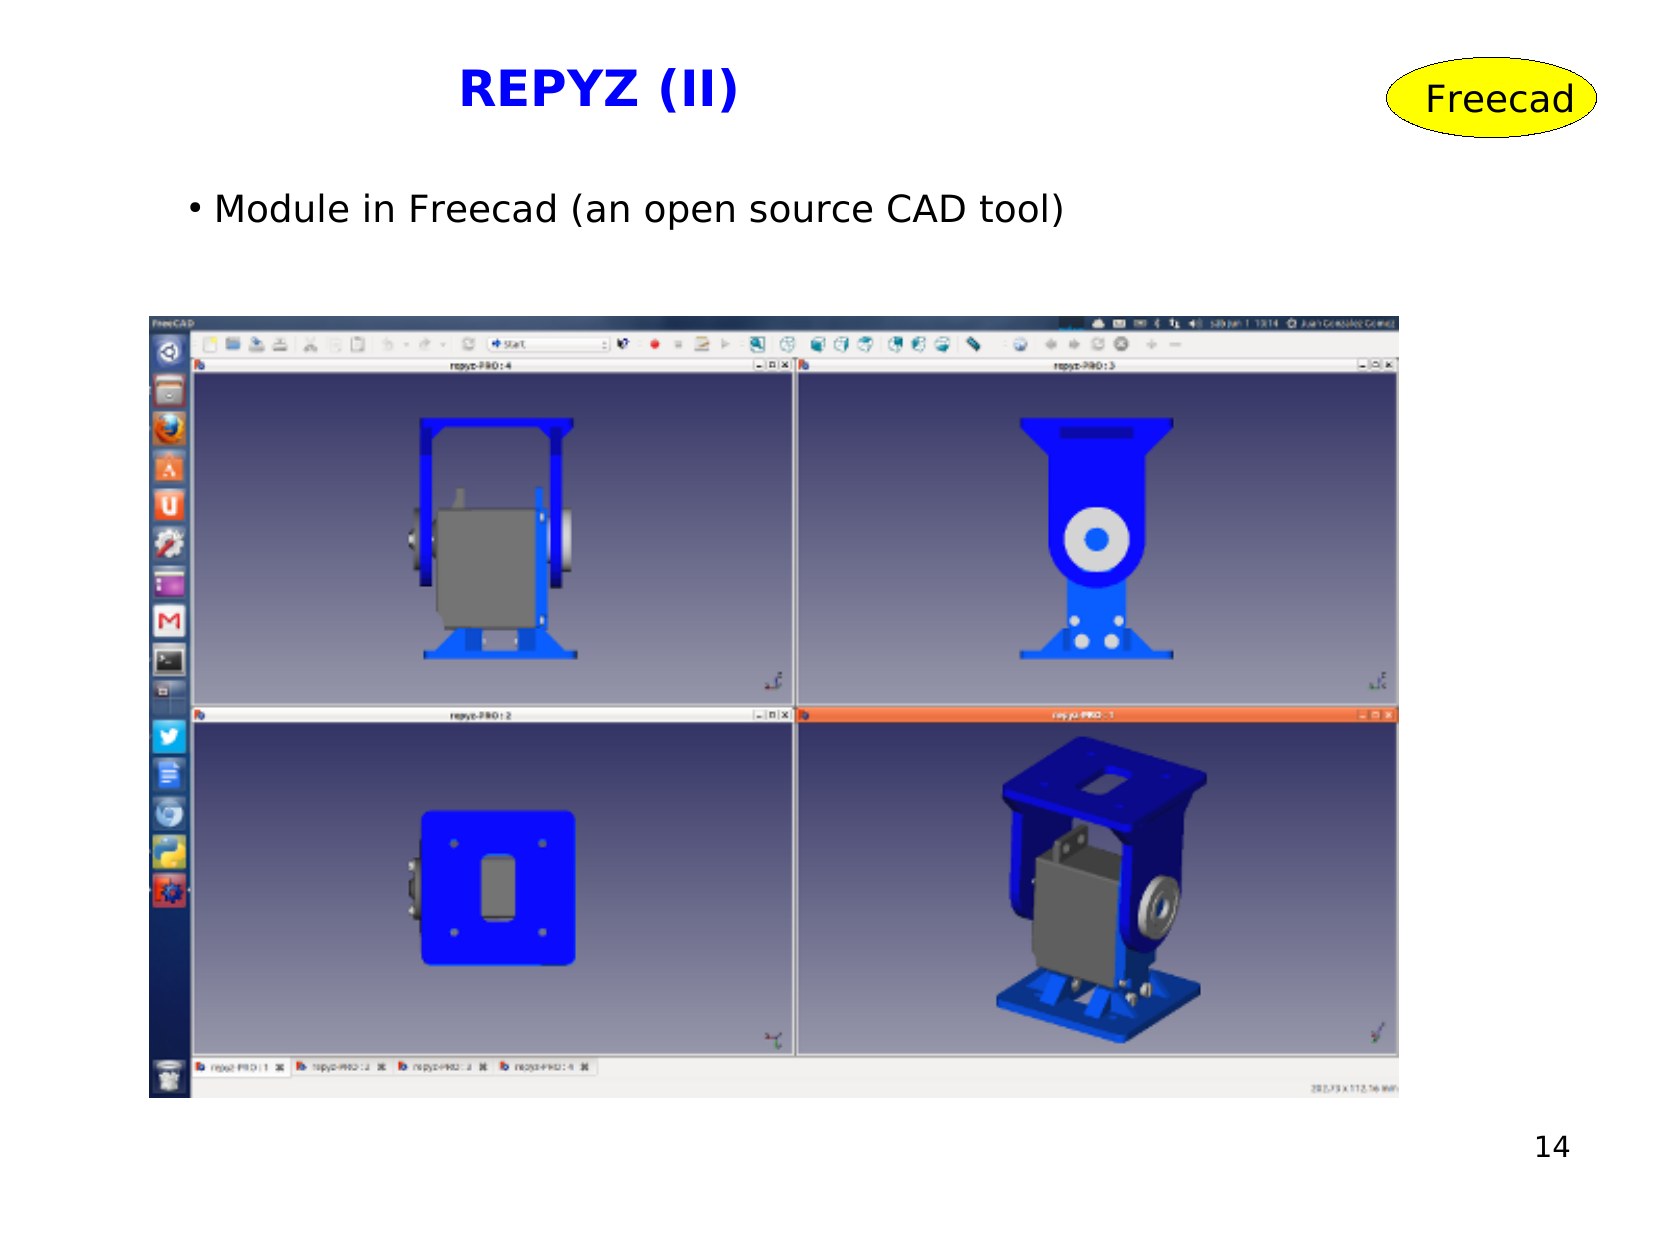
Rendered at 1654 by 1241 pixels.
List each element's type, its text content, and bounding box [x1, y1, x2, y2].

text_box [1426, 129, 1557, 138]
text_box Module in Freecad (an open source CAD tool) [173, 179, 1270, 239]
text_box [1414, 57, 1569, 70]
text_box [1386, 72, 1410, 123]
text_box [1591, 84, 1597, 111]
picture [149, 316, 1399, 1098]
text_box Freecad [1410, 70, 1591, 129]
text_box REPYZ (II) [443, 52, 773, 126]
